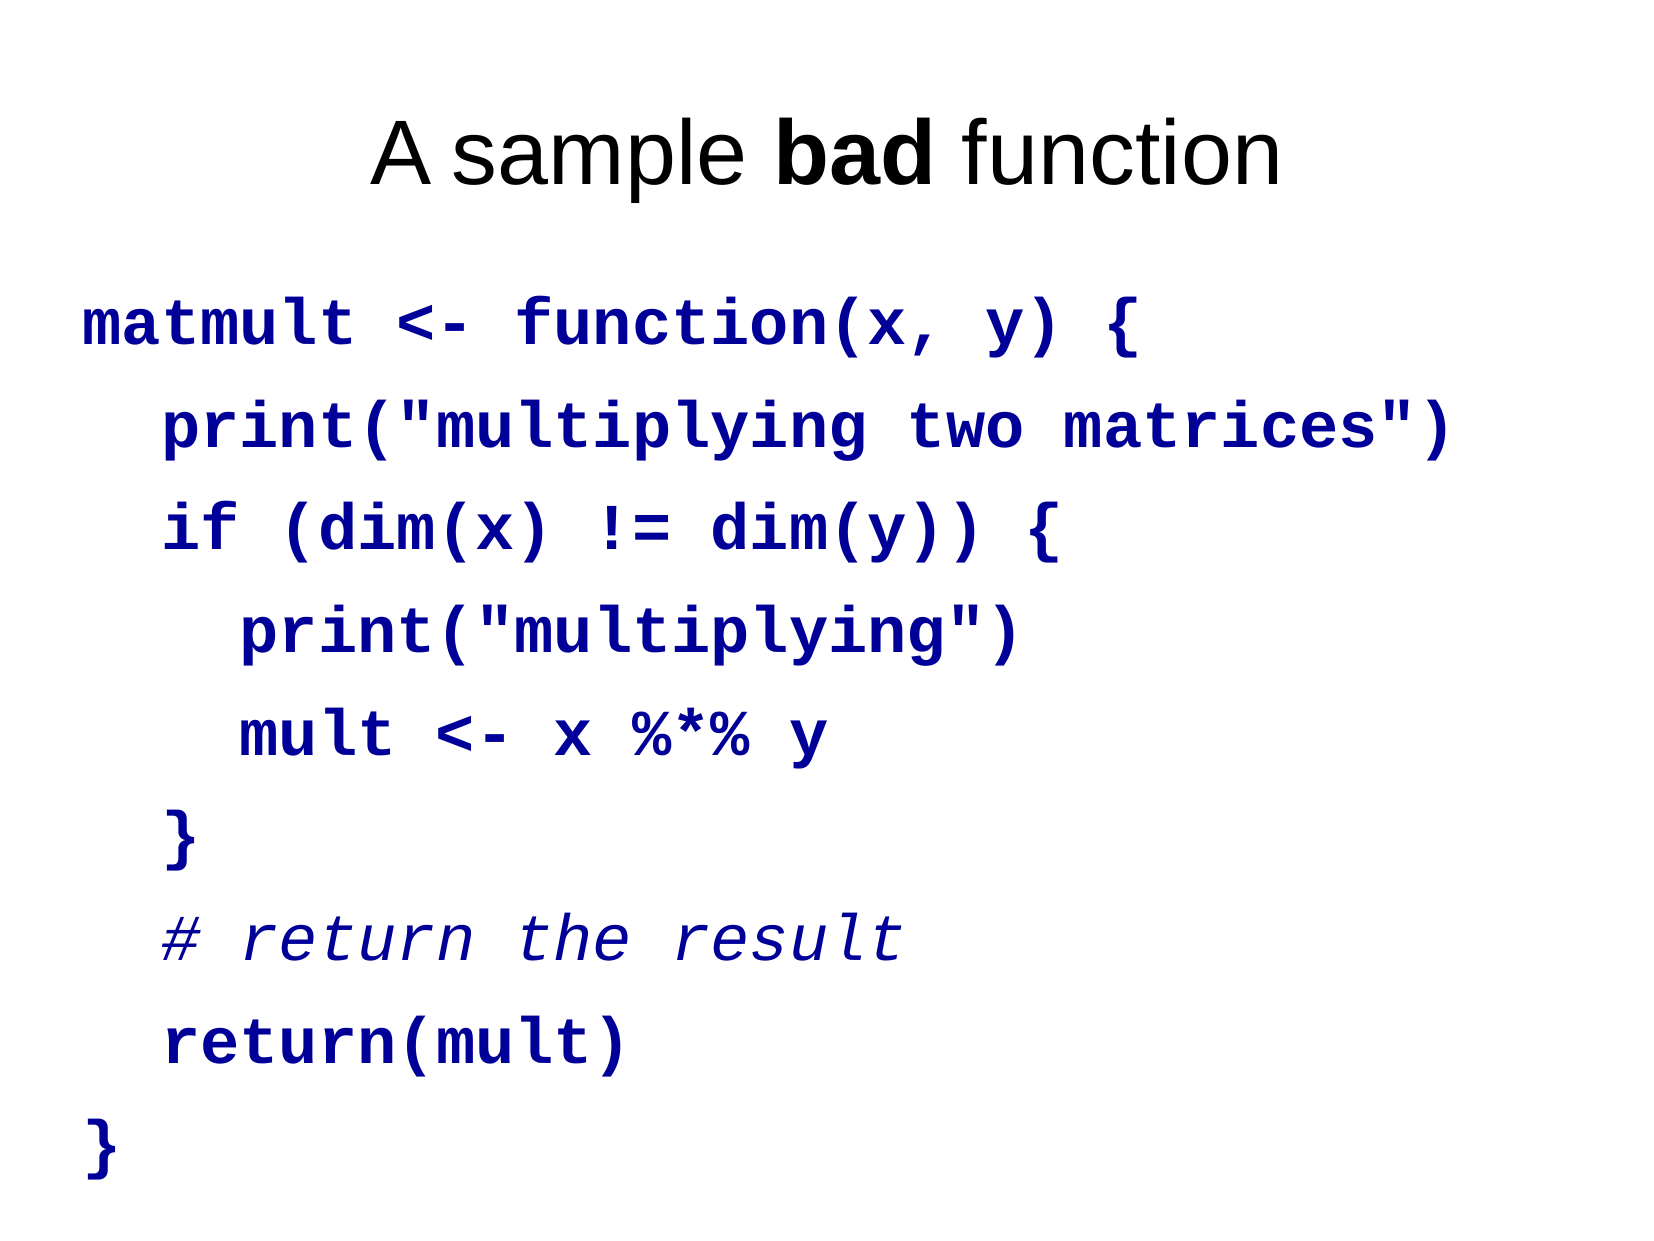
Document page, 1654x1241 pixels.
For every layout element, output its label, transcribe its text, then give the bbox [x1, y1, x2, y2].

list matmult <- function(x, y) { print("multiplying two matrices") if (dim(x) != dim(y)) { print("multiplying") mult <- x %*% y } # return the result return(mult) } [82, 290, 1571, 1193]
title A sample bad function [82, 49, 1571, 257]
